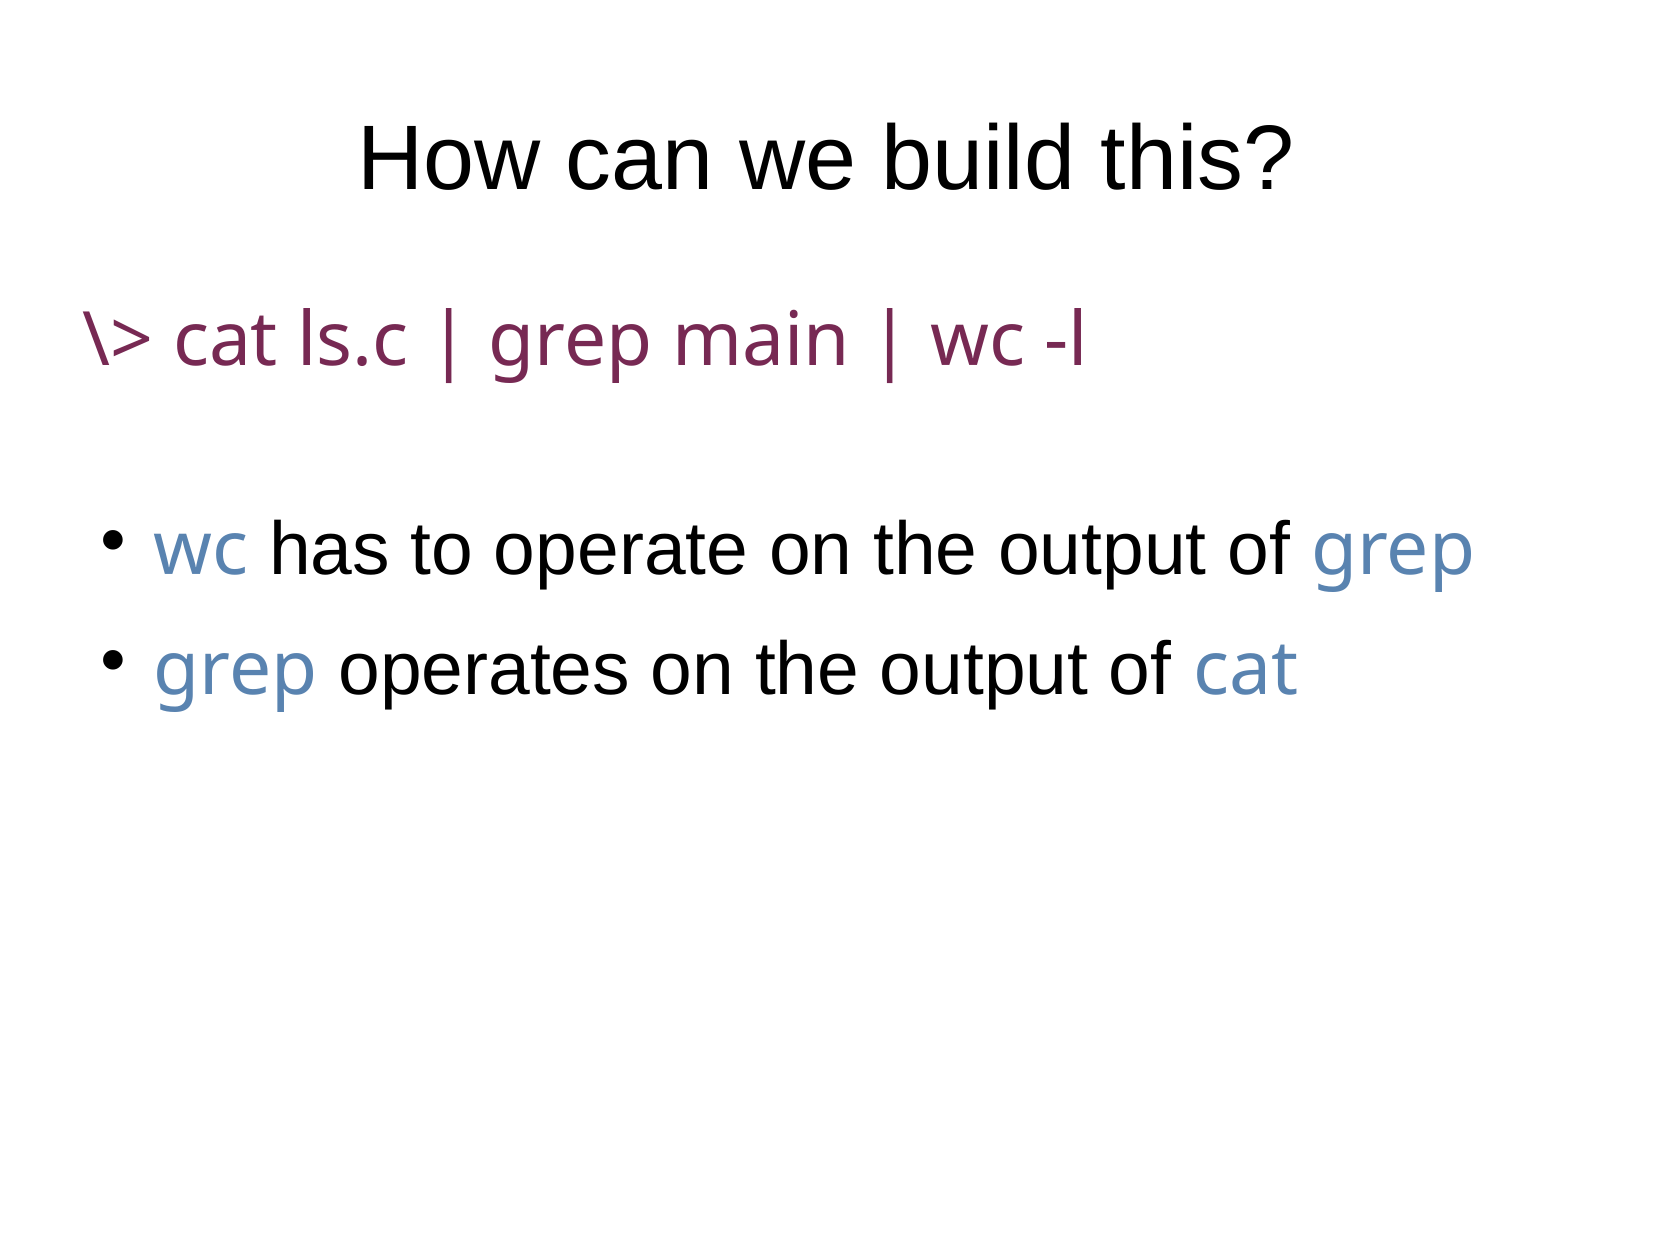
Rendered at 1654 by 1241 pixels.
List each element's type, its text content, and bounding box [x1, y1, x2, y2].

list \> cat ls.c | grep main | wc -l wc has to operate on the output of grep grep operates on the output of cat [82, 290, 1571, 975]
title How can we build this? [82, 49, 1571, 257]
